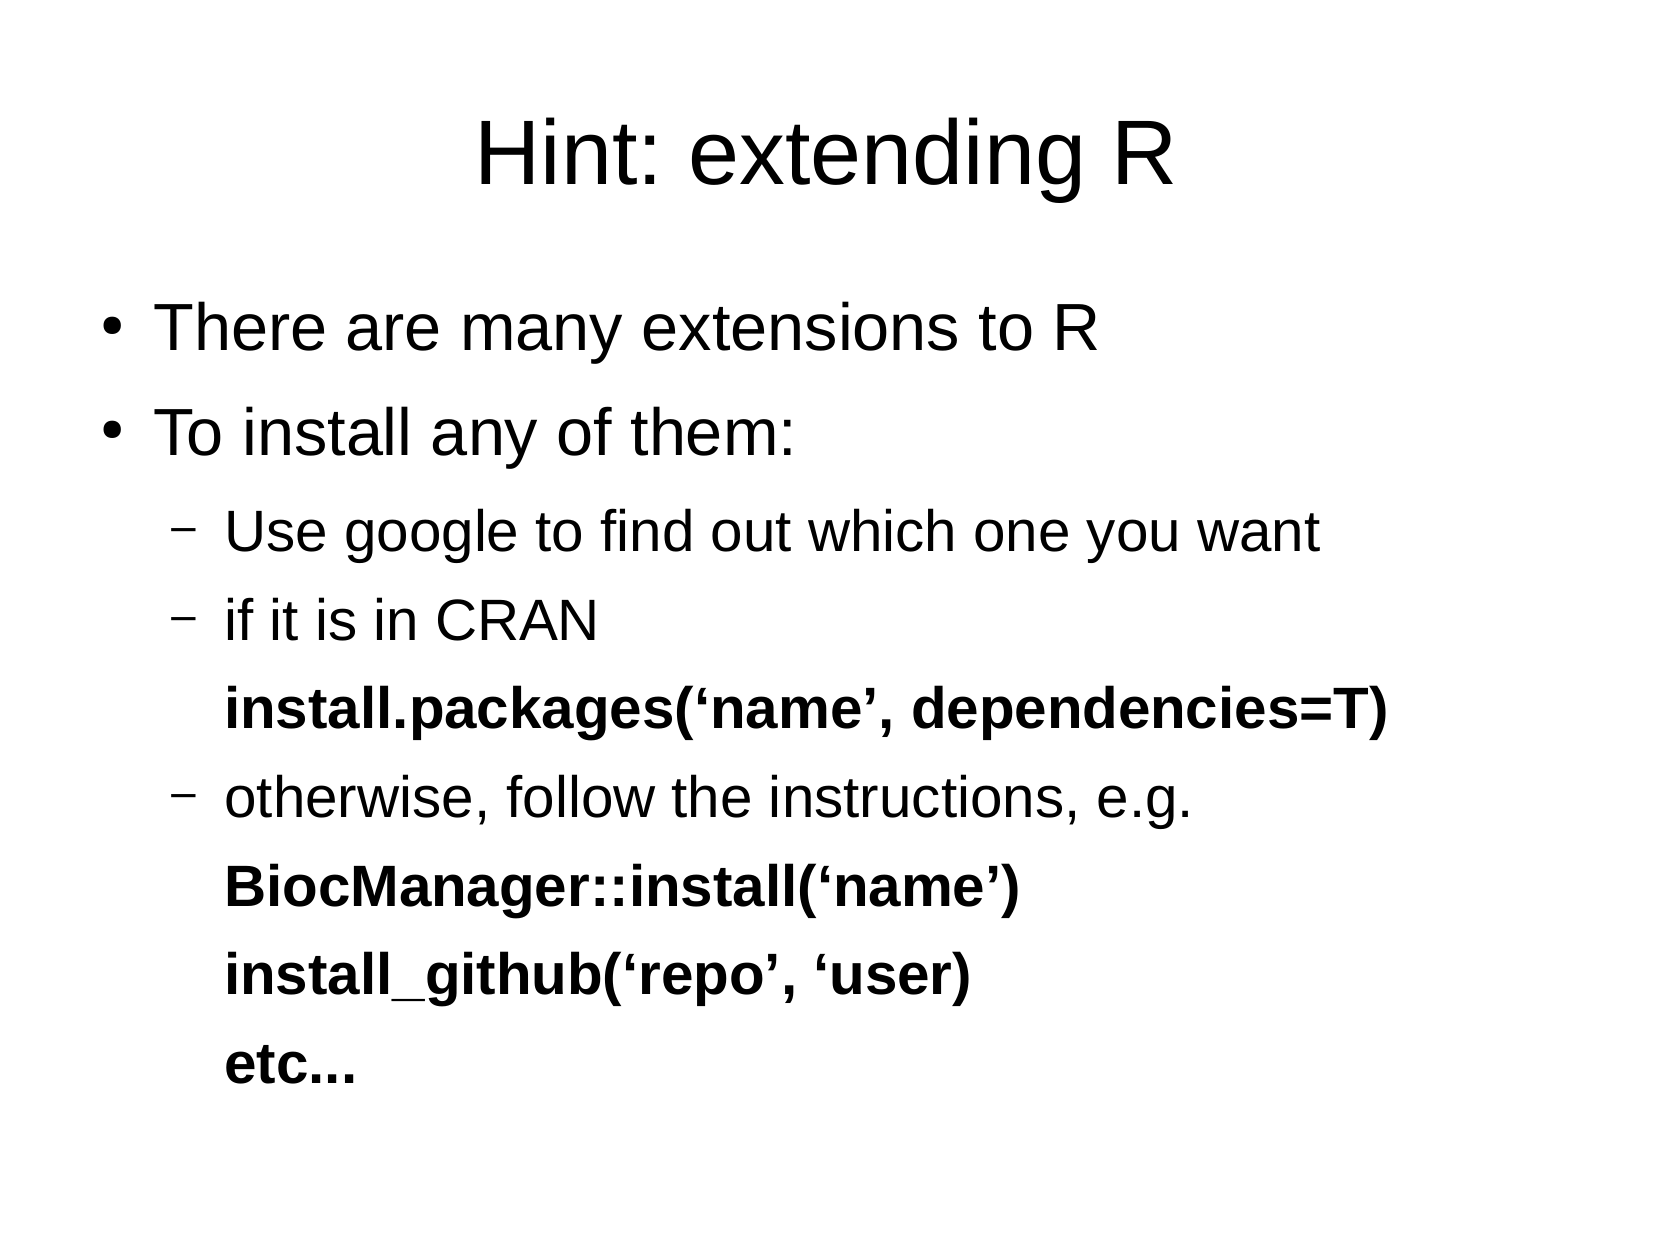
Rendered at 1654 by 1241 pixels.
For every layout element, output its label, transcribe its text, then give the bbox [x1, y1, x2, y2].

title Hint: extending R [82, 49, 1571, 257]
list There are many extensions to R To install any of them: Use google to find out which one you want if it is in CRAN install.packages(‘name’, dependencies=T) otherwise, follow the instructions, e.g. BiocManager::install(‘name’) install_github(‘repo’, ‘user) etc... [82, 290, 1571, 1170]
